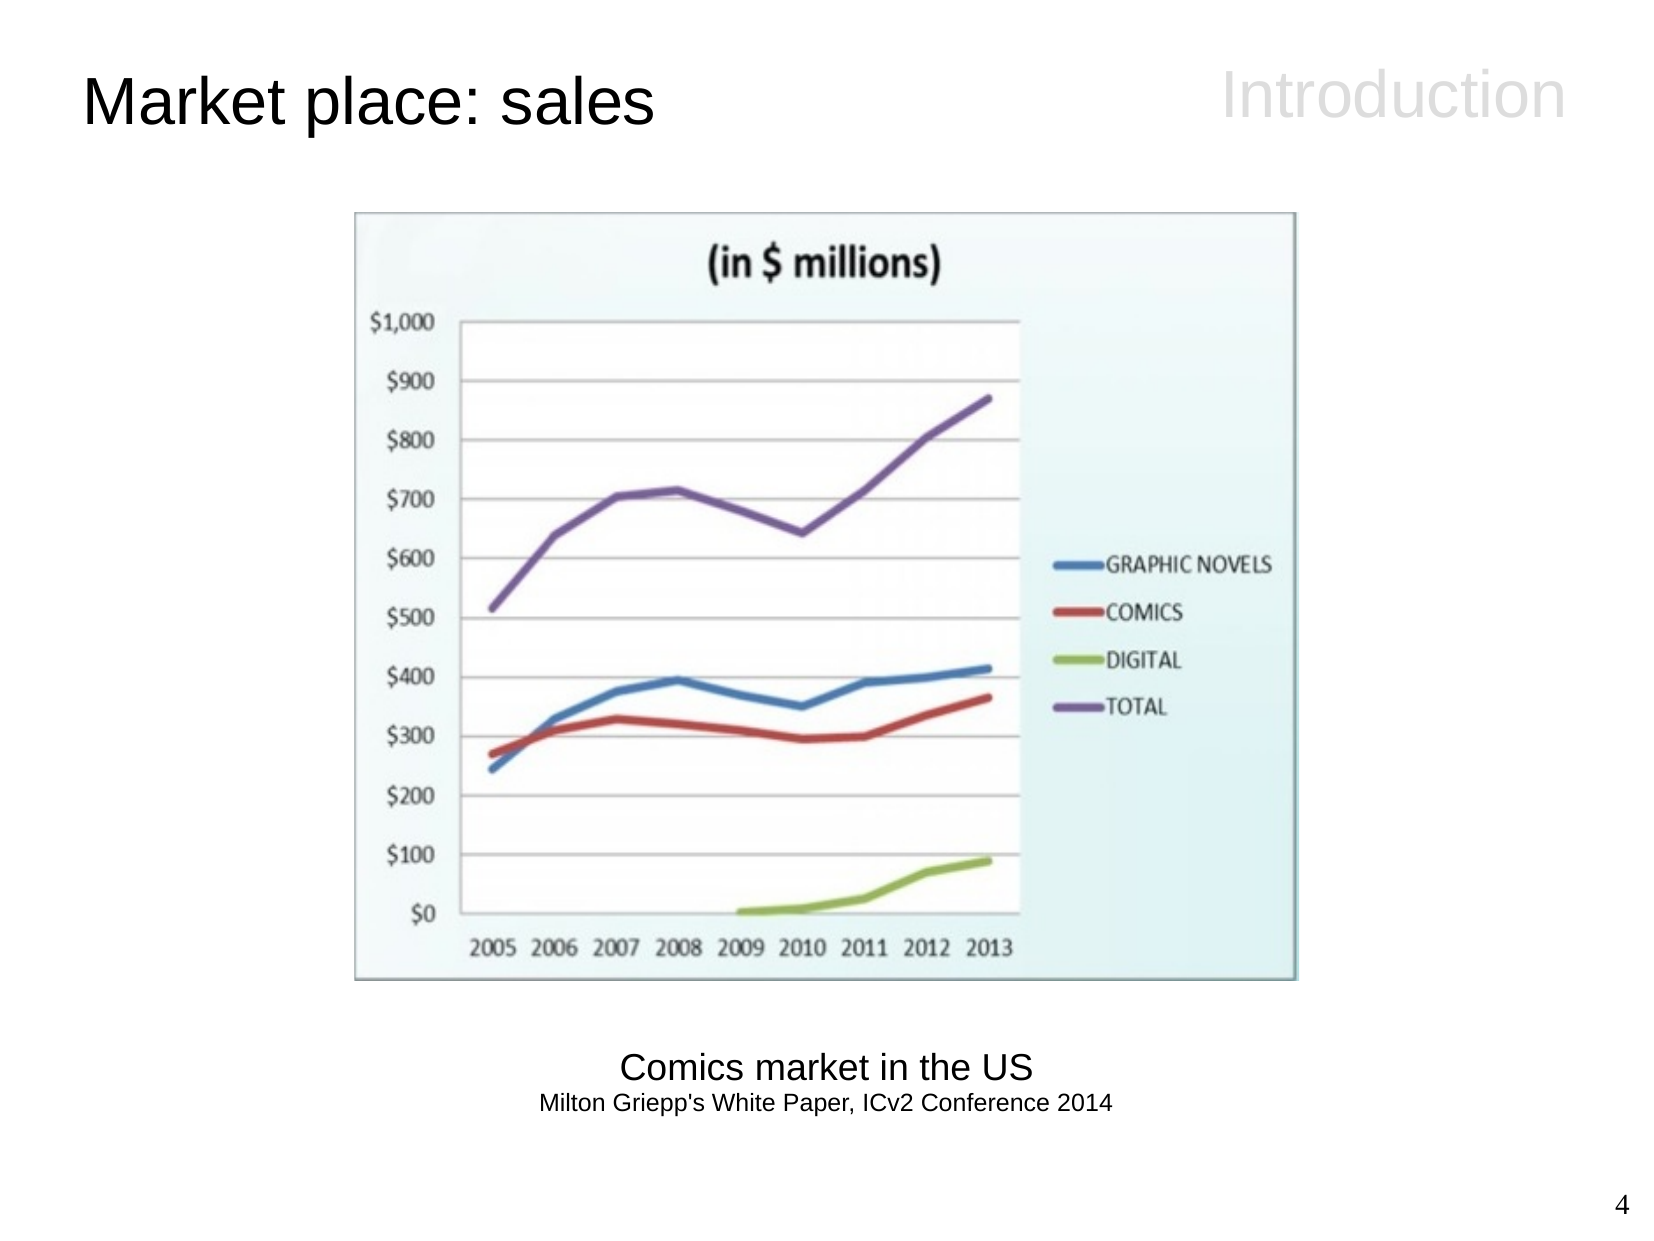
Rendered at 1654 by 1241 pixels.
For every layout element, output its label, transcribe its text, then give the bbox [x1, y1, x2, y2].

text_box Comics market in the US Milton Griepp's White Paper, ICv2 Conference 2014 [366, 1039, 1288, 1125]
picture [354, 212, 1300, 981]
title Market place: sales [82, 64, 1170, 139]
